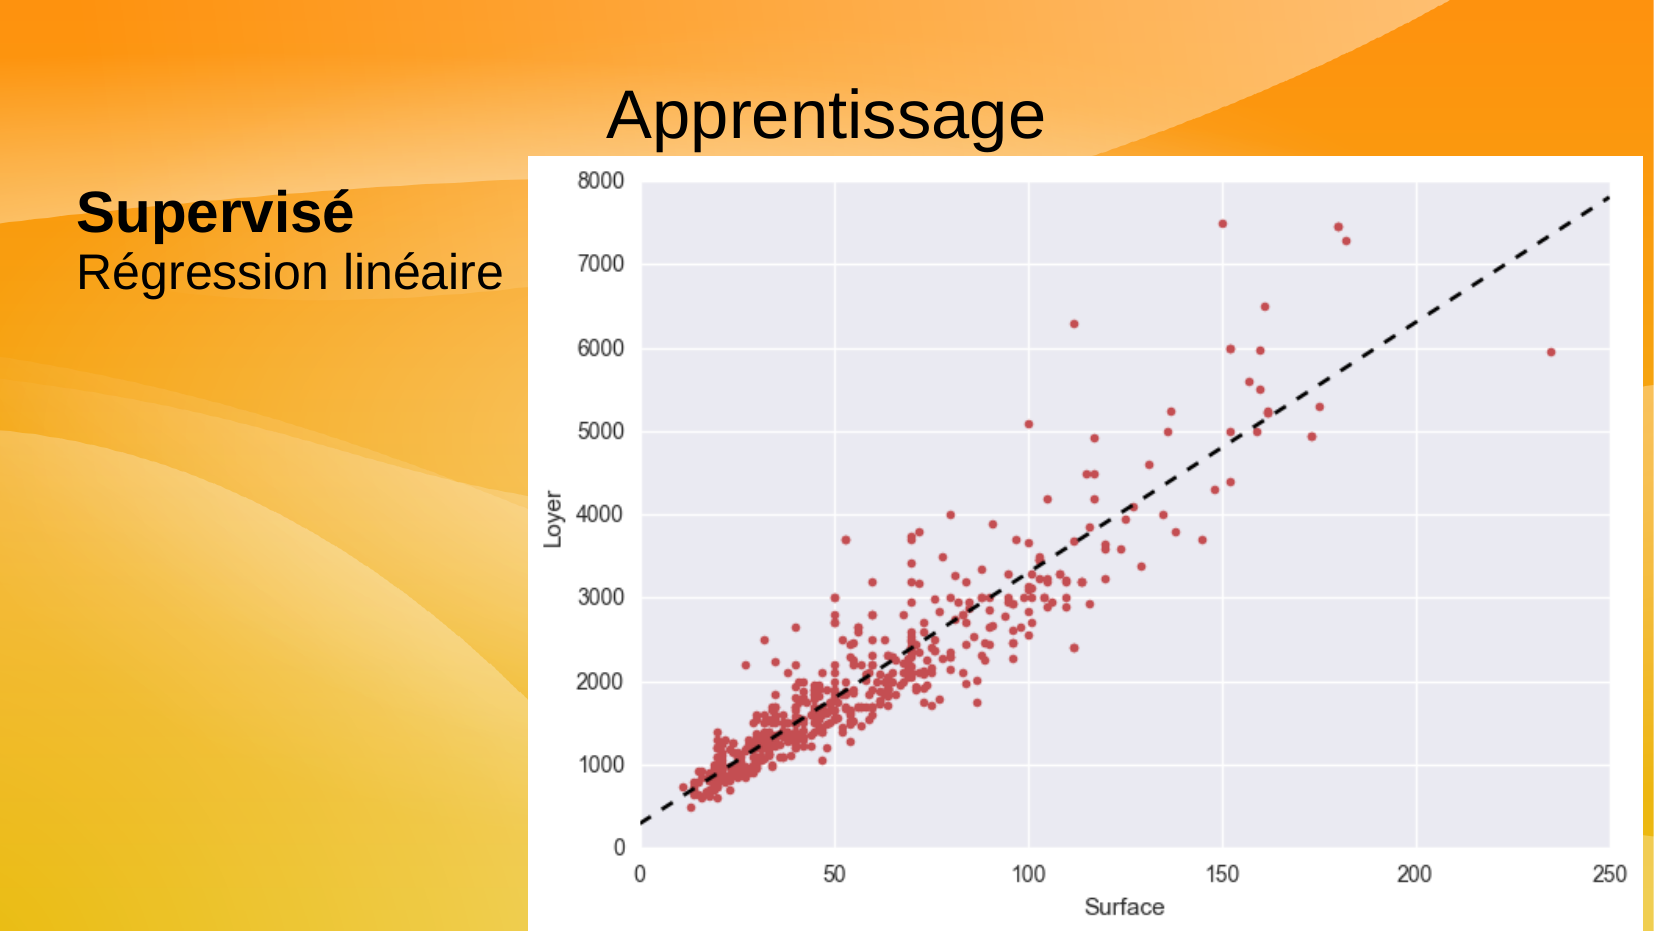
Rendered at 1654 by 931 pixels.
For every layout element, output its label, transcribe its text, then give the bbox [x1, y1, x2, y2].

picture [0, 0, 1654, 931]
subtitle Supervisé Régression linéaire [76, 179, 528, 928]
title Apprentissage [82, 37, 1571, 179]
